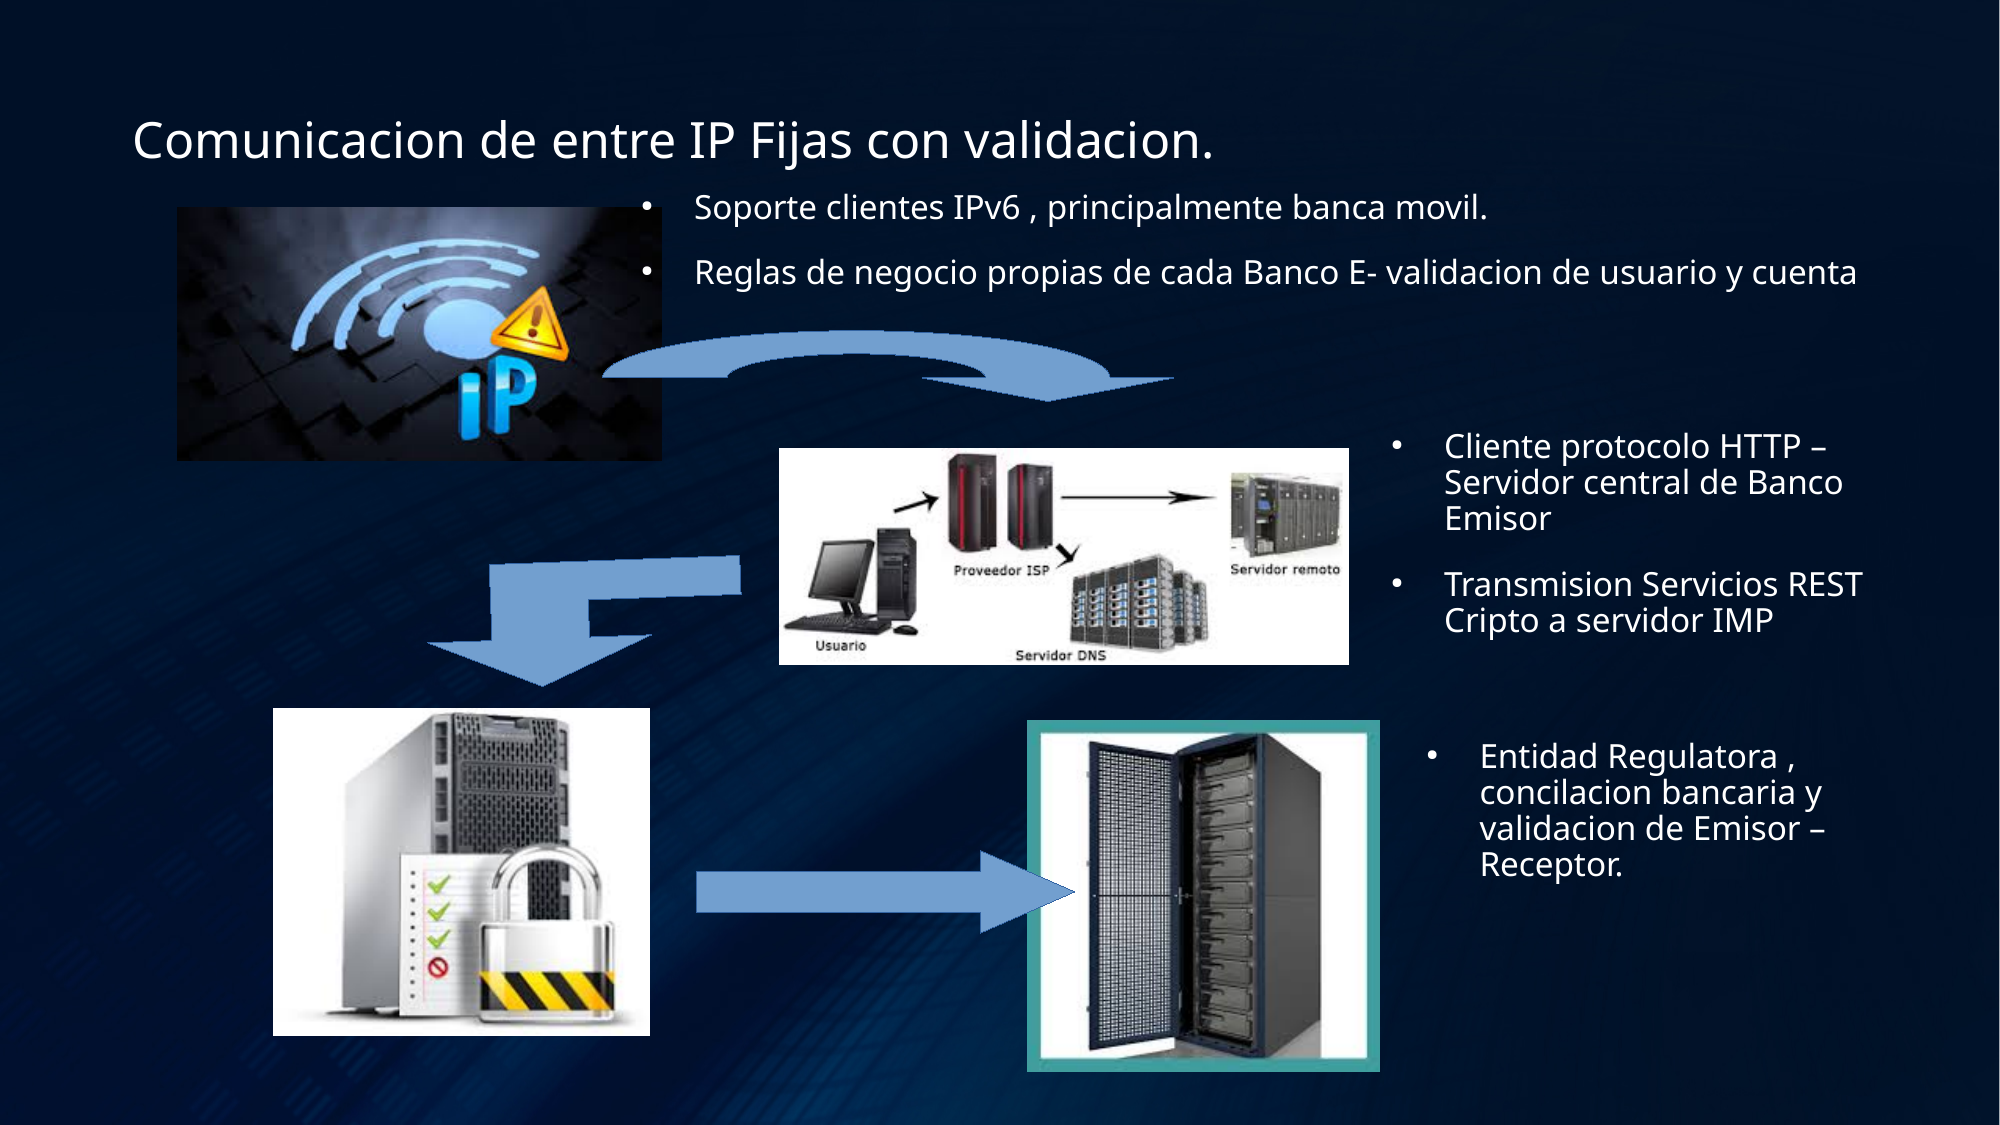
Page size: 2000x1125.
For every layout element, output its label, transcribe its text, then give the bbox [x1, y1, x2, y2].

text_box [696, 850, 1075, 934]
text_box [427, 555, 742, 687]
text_box [602, 330, 1174, 402]
list Soporte clientes IPv6 , principalmente banca movil. Reglas de negocio propias de cada Banco E- validacion de usuario y cuenta [608, 183, 1920, 517]
list Entidad Regulatora , concilacion bancaria y validacion de Emisor – Receptor. [1393, 732, 1985, 1066]
picture [0, 0, 2000, 1125]
list Cliente protocolo HTTP – Servidor central de Banco Emisor Transmision Servicios REST Cripto a servidor IMP [1358, 422, 1949, 756]
text_box Comunicacion de entre IP Fijas con validacion. [118, 97, 1418, 235]
